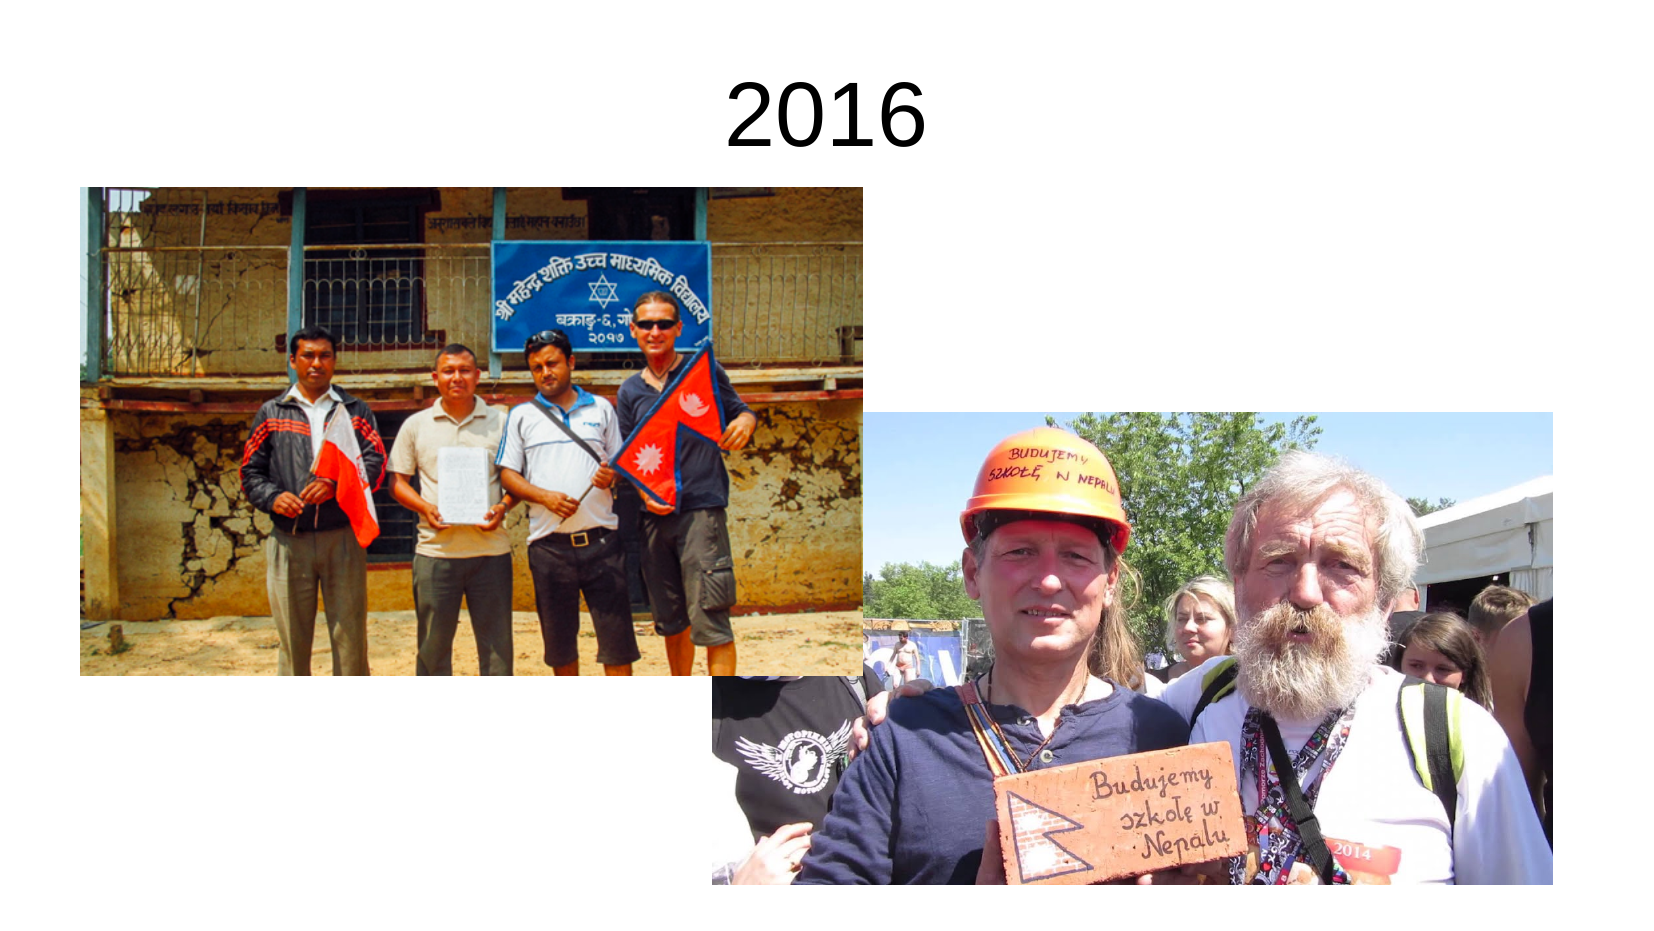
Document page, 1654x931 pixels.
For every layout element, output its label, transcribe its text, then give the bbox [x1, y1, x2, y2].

title 2016 [82, 37, 1571, 193]
picture [80, 187, 1553, 885]
